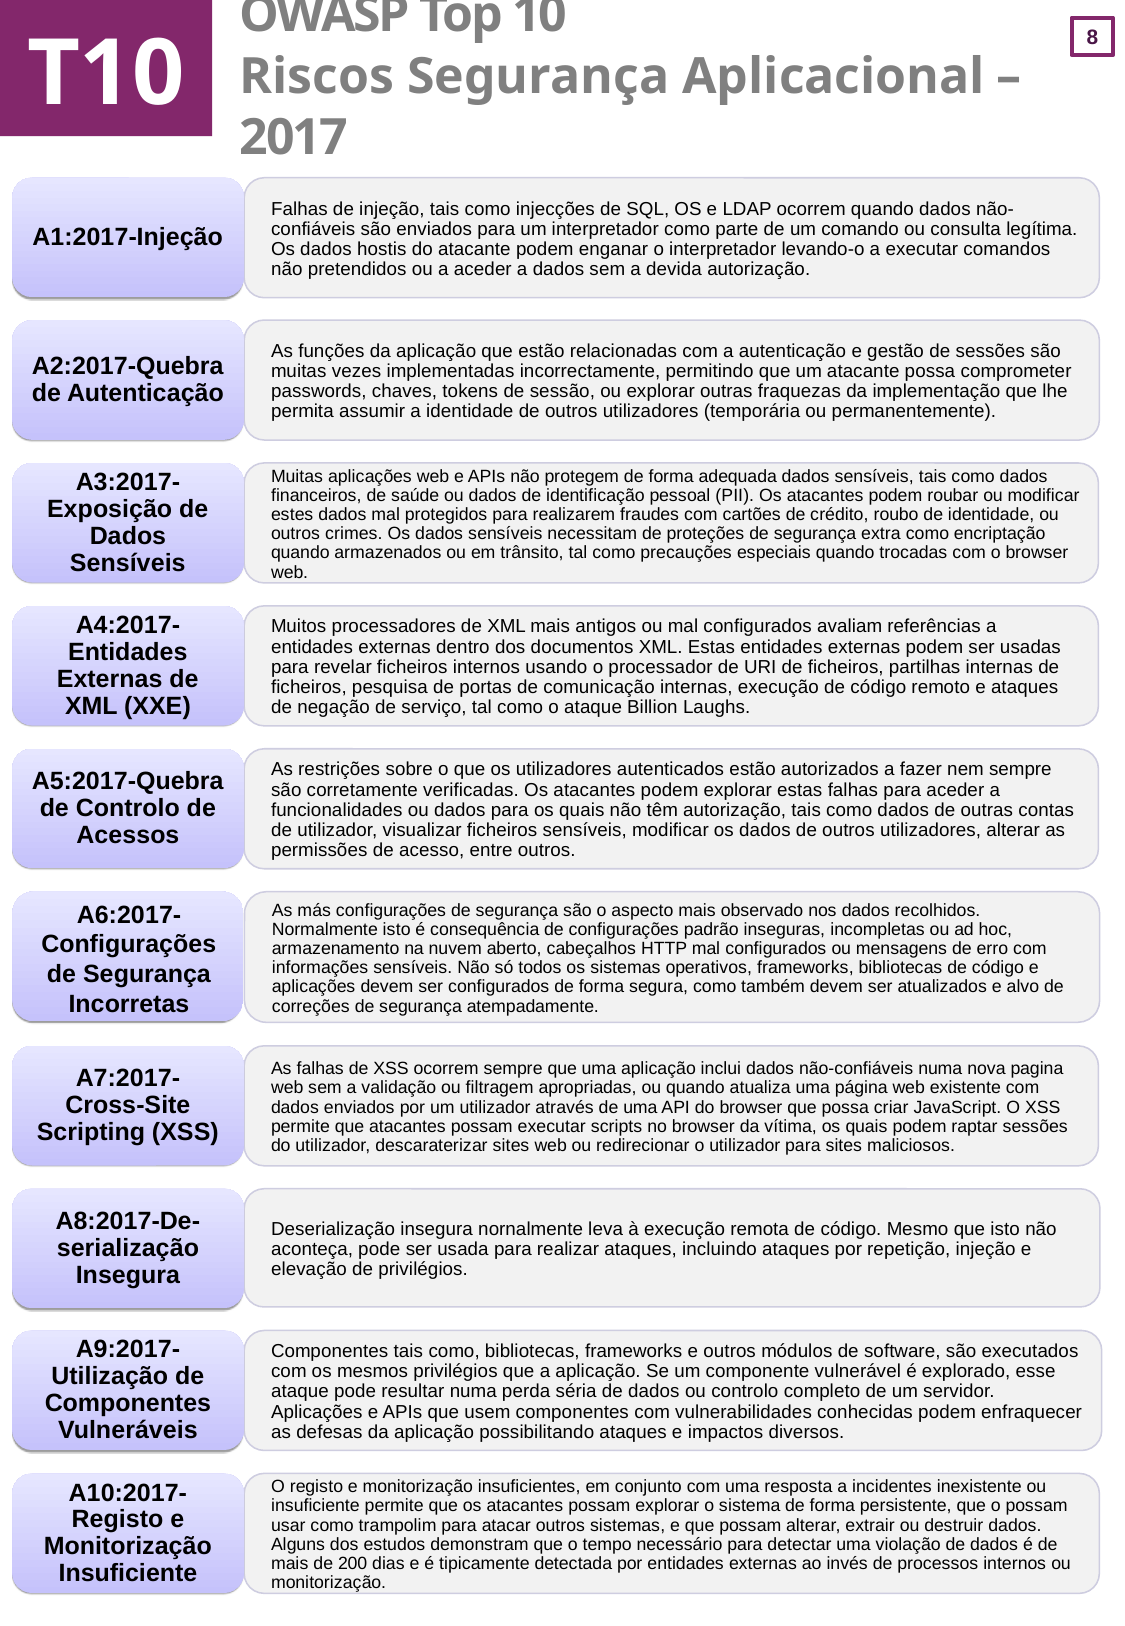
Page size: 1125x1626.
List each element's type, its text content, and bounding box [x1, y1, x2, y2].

text_box A6:2017-Configurações de Segurança Incorretas [10, 890, 248, 1026]
text_box Falhas de injeção, tais como injecções de SQL, OS e LDAP ocorrem quando dados não-confiáveis são enviados para um interpretador como parte de um comando ou consulta legítima. Os dados hostis do atacante podem enganar o interpretador levando-o a executar comandos não pretendidos ou a aceder a dados sem a devida autorização. [244, 177, 1100, 298]
text_box A7:2017- Cross-Site Scripting (XSS) [12, 1045, 244, 1166]
text_box Muitas aplicações web e APIs não protegem de forma adequada dados sensíveis, tais como dados financeiros, de saúde ou dados de identificação pessoal (PII). Os atacantes podem roubar ou modificar estes dados mal protegidos para realizarem fraudes com cartões de crédito, roubo de identidade, ou outros crimes. Os dados sensíveis necessitam de proteções de segurança extra como encriptação quando armazenados ou em trânsito, tal como precauções especiais quando trocadas com o browser web. [244, 462, 1099, 583]
text_box A10:2017- Registo e Monitorização Insuficiente [12, 1473, 244, 1594]
text_box Componentes tais como, bibliotecas, frameworks e outros módulos de software, são executados com os mesmos privilégios que a aplicação. Se um componente vulnerável é explorado, esse ataque pode resultar numa perda séria de dados ou controlo completo de um servidor. Aplicações e APIs que usem componentes com vulnerabilidades conhecidas podem enfraquecer as defesas da aplicação possibilitando ataques e impactos diversos. [244, 1330, 1102, 1451]
text_box As falhas de XSS ocorrem sempre que uma aplicação inclui dados não-confiáveis numa nova pagina web sem a validação ou filtragem apropriadas, ou quando atualiza uma página web existente com dados enviados por um utilizador através de uma API do browser que possa criar JavaScript. O XSS permite que atacantes possam executar scripts no browser da vítima, os quais podem raptar sessões do utilizador, descaraterizar sites web ou redirecionar o utilizador para sites maliciosos. [244, 1045, 1099, 1166]
text_box A8:2017-De-serialização Insegura [12, 1188, 244, 1309]
text_box A5:2017-Quebra de Controlo de Acessos [12, 748, 244, 869]
text_box T10 [0, 0, 213, 137]
text_box Deserialização insegura nornalmente leva à execução remota de código. Mesmo que isto não aconteça, pode ser usada para realizar ataques, incluindo ataques por repetição, injeção e elevação de privilégios. [244, 1188, 1100, 1307]
text_box A4:2017-Entidades Externas de XML (XXE) [12, 605, 244, 726]
text_box A1:2017-Injeção [12, 177, 244, 298]
text_box O registo e monitorização insuficientes, em conjunto com uma resposta a incidentes inexistente ou insuficiente permite que os atacantes possam explorar o sistema de forma persistente, que o possam usar como trampolim para atacar outros sistemas, e que possam alterar, extrair ou destruir dados. Alguns dos estudos demonstram que o tempo necessário para detectar uma violação de dados é de mais de 200 dias e é tipicamente detectada por entidades externas ao invés de processos internos ou monitorização. [244, 1473, 1100, 1594]
text_box As más configurações de segurança são o aspecto mais observado nos dados recolhidos. Normalmente isto é consequência de configurações padrão inseguras, incompletas ou ad hoc, armazenamento na nuvem aberto, cabeçalhos HTTP mal configurados ou mensagens de erro com informações sensíveis. Não só todos os sistemas operativos, frameworks, bibliotecas de código e aplicações devem ser configurados de forma segura, como também devem ser atualizados e alvo de correções de segurança atempadamente. [248, 891, 1100, 1023]
text_box Muitos processadores de XML mais antigos ou mal configurados avaliam referências a entidades externas dentro dos documentos XML. Estas entidades externas podem ser usadas para revelar ficheiros internos usando o processador de URI de ficheiros, partilhas internas de ficheiros, pesquisa de portas de comunicação internas, execução de código remoto e ataques de negação de serviço, tal como o ataque Billion Laughs. [244, 605, 1099, 726]
text_box A9:2017-Utilização de Componentes Vulneráveis [12, 1330, 244, 1451]
text_box As funções da aplicação que estão relacionadas com a autenticação e gestão de sessões são muitas vezes implementadas incorrectamente, permitindo que um atacante possa comprometer passwords, chaves, tokens de sessão, ou explorar outras fraquezas da implementação que lhe permita assumir a identidade de outros utilizadores (temporária ou permanentemente). [244, 320, 1100, 441]
text_box OWASP Top 10 Riscos Segurança Aplicacional – 2017 [224, 12, 1125, 134]
text_box A3:2017- Exposição de Dados Sensíveis [12, 462, 244, 583]
text_box A2:2017-Quebra de Autenticação [12, 320, 244, 440]
text_box As restrições sobre o que os utilizadores autenticados estão autorizados a fazer nem sempre são corretamente verificadas. Os atacantes podem explorar estas falhas para aceder a funcionalidades ou dados para os quais não têm autorização, tais como dados de outras contas de utilizador, visualizar ficheiros sensíveis, modificar os dados de outros utilizadores, alterar as permissões de acesso, entre outros. [244, 748, 1099, 869]
